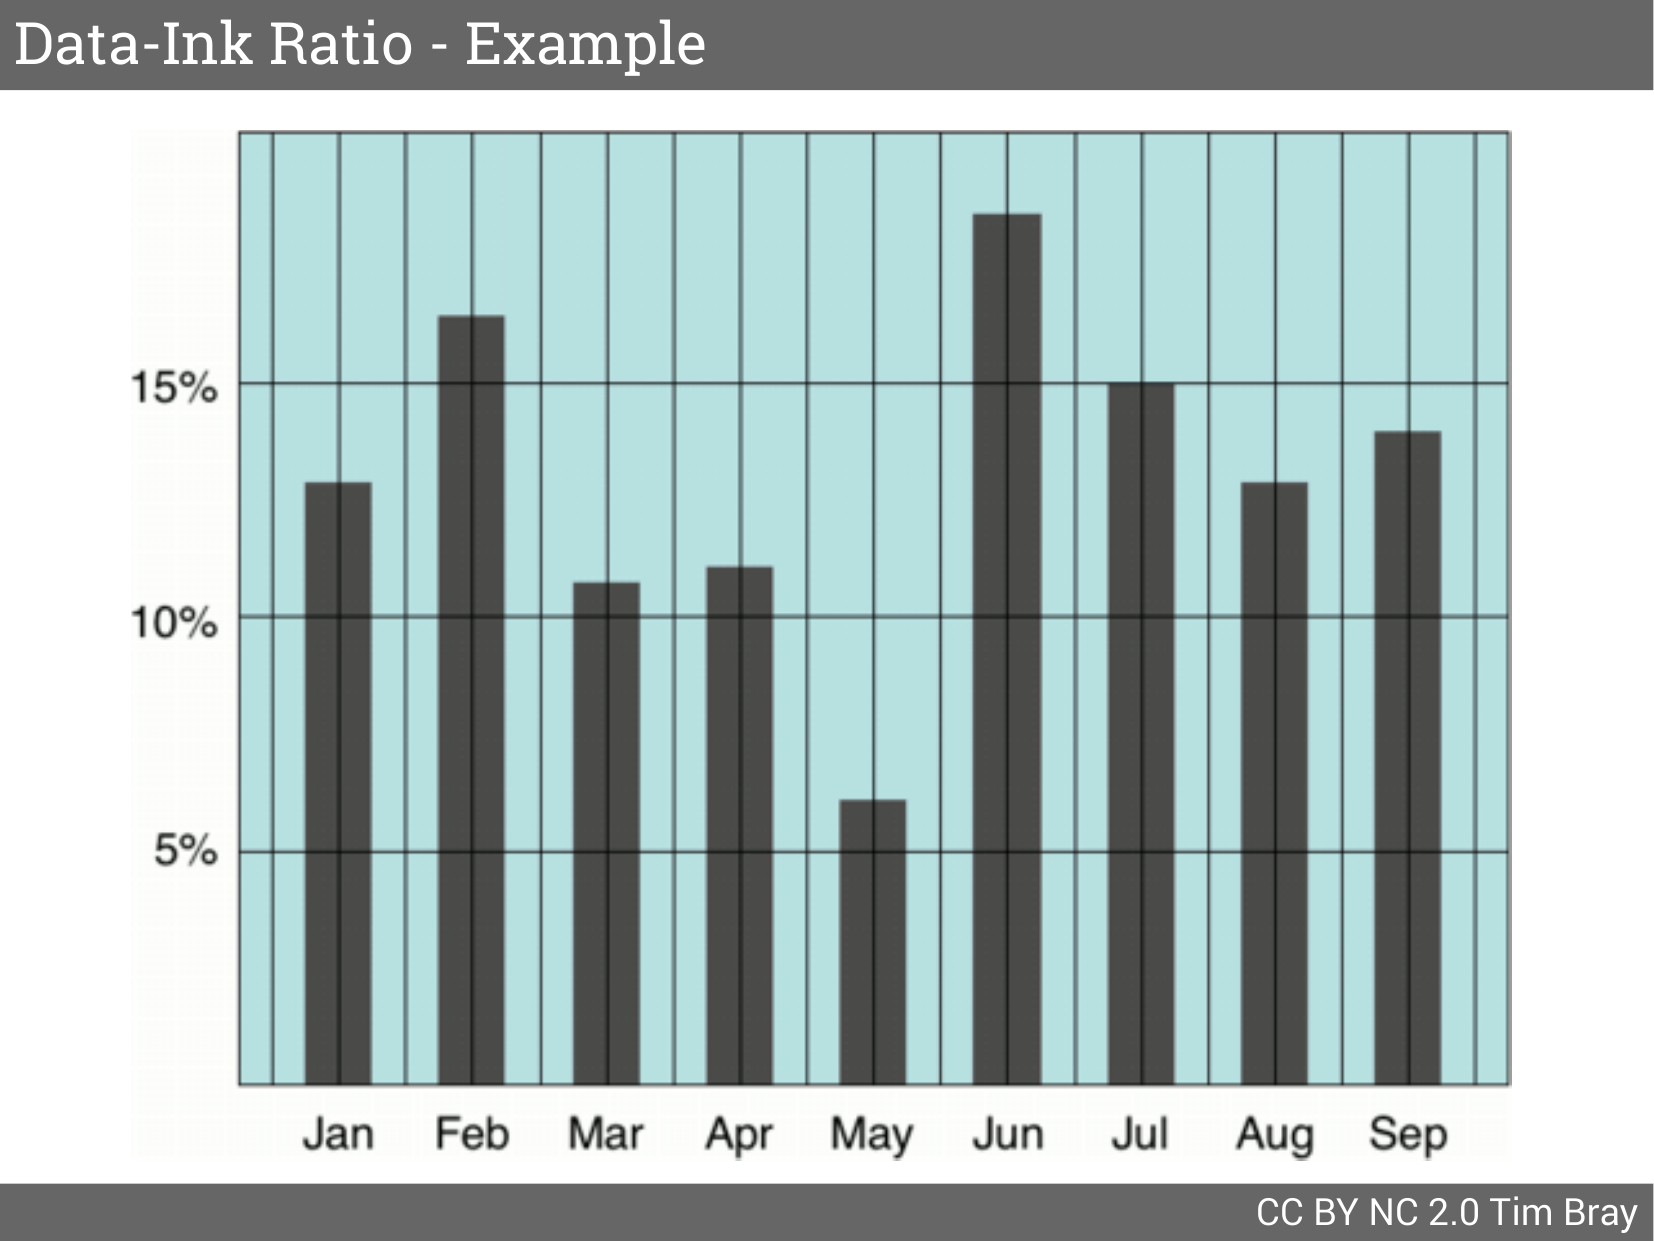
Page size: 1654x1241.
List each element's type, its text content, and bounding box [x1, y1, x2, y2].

text_box Data-Ink Ratio - Example [0, 0, 1654, 89]
text_box CC BY NC 2.0 Tim Bray [0, 1183, 1654, 1241]
picture [131, 130, 1512, 1161]
